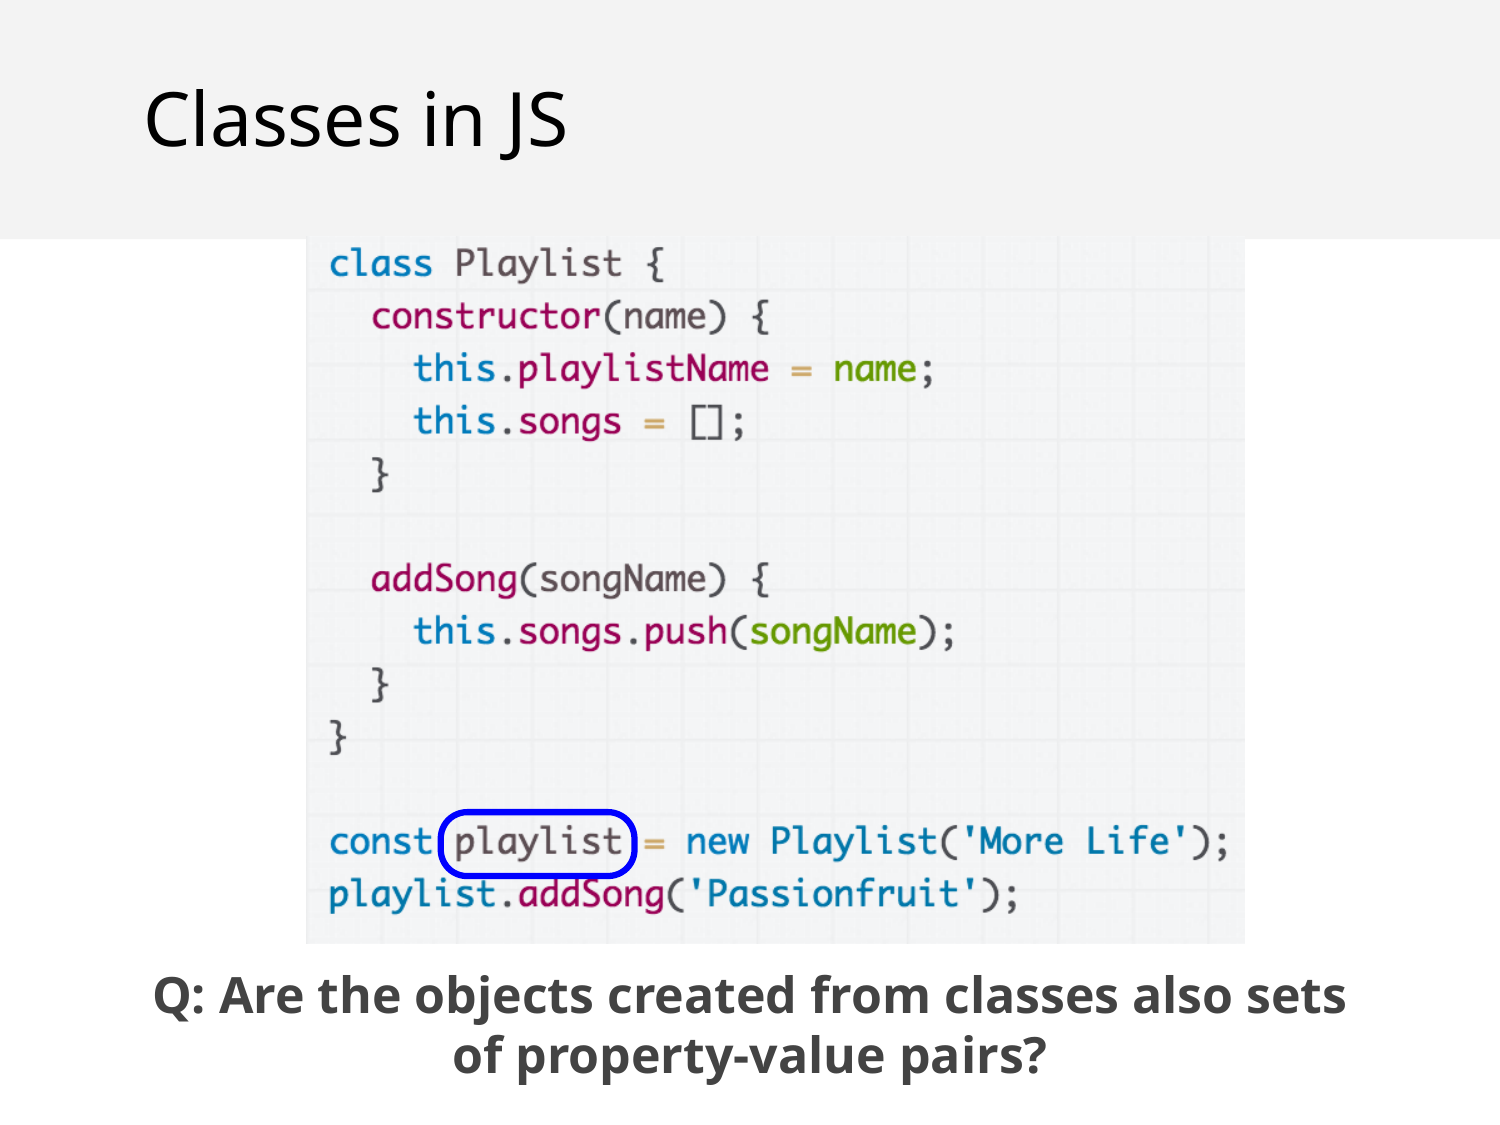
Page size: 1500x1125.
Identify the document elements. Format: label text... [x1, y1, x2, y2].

title Classes in JS [128, 56, 1372, 183]
list Q: Are the objects created from classes also sets of property-value pairs? [128, 946, 1372, 1100]
picture [306, 236, 1245, 944]
